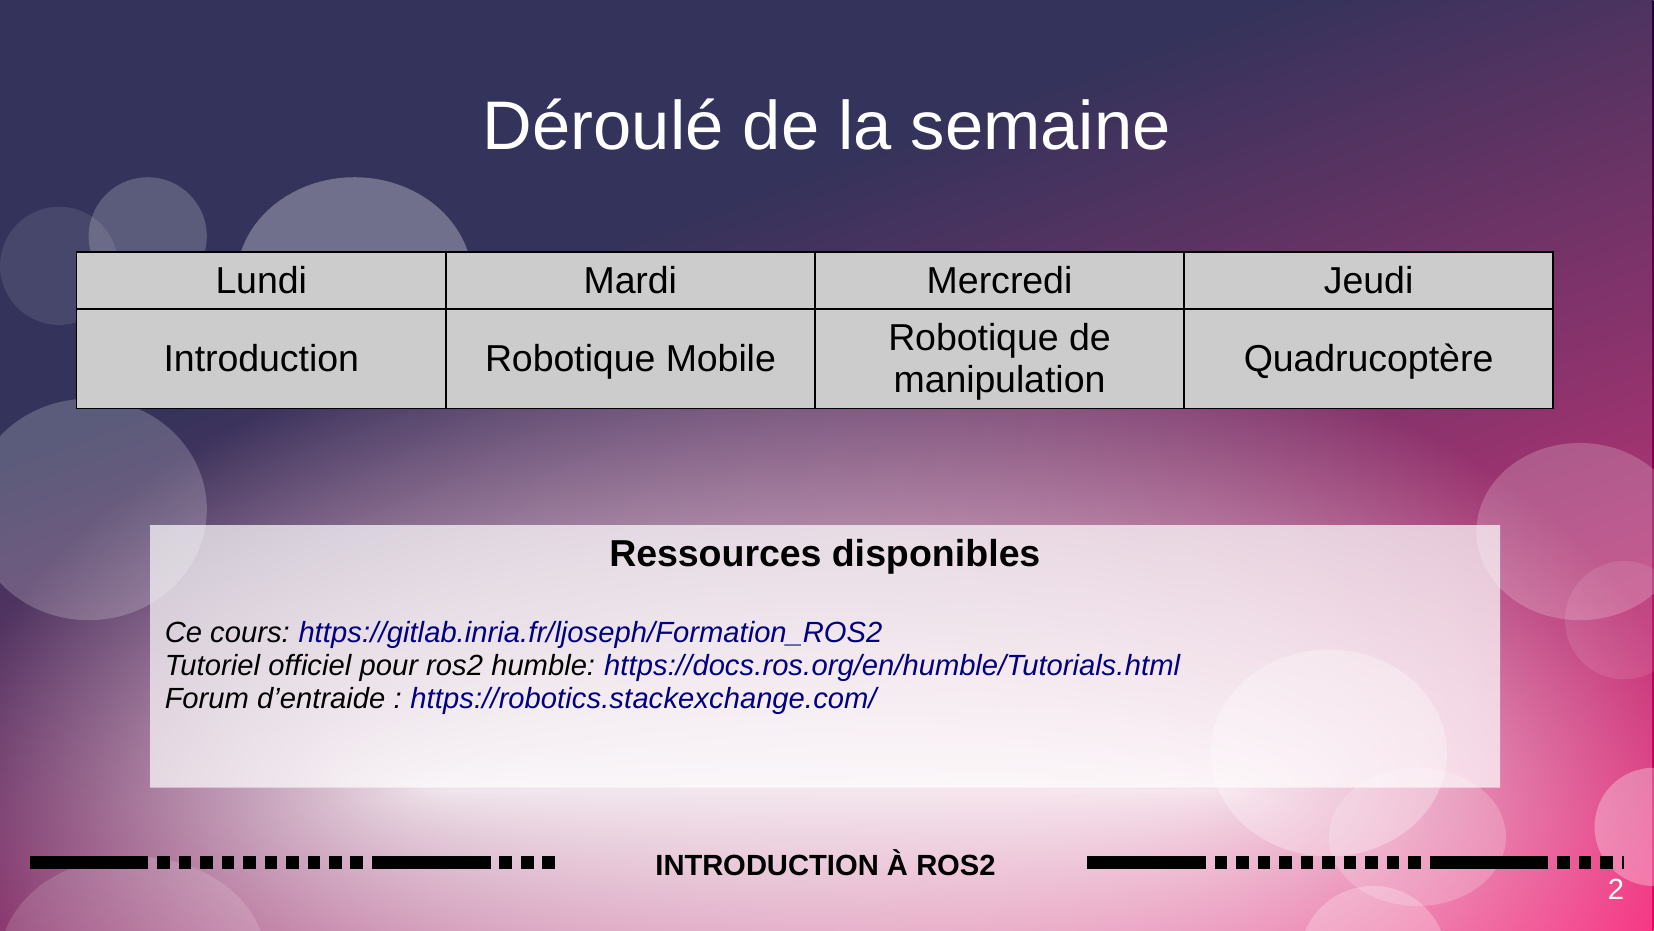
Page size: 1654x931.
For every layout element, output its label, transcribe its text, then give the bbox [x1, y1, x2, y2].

table_header Mardi [447, 253, 814, 308]
text_box Ressources disponibles Ce cours: https://gitlab.inria.fr/ljoseph/Formation_ROS2 Tutoriel officiel pour ros2 humble: https://docs.ros.org/en/humble/Tutorials.html Forum d’entraide : https://robotics.stackexchange.com/ [150, 525, 1501, 788]
table_cell Quadrucoptère [1185, 310, 1552, 408]
table_header Jeudi [1185, 253, 1552, 308]
table_cell Introduction [77, 310, 445, 408]
title Déroulé de la semaine [88, 44, 1565, 207]
table_cell Robotique Mobile [447, 310, 814, 408]
table_header Lundi [77, 253, 445, 308]
table_header Mercredi [816, 253, 1183, 308]
table_cell Robotique de manipulation [816, 310, 1183, 408]
